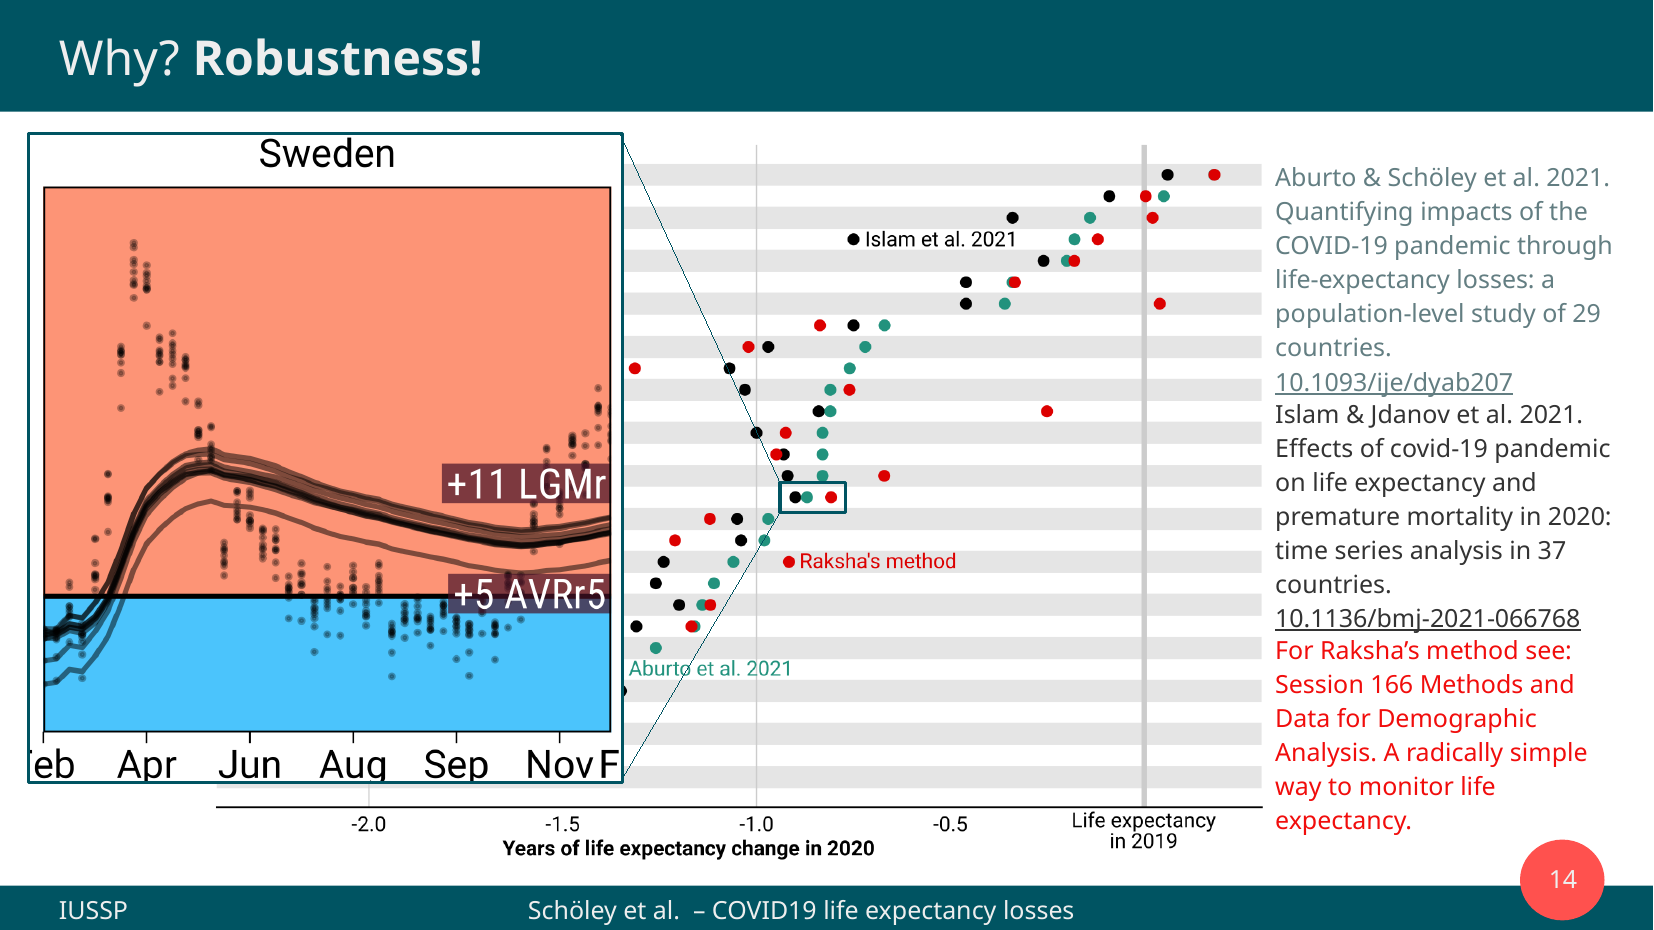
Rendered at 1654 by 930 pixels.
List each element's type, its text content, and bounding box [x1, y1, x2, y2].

text_box Islam & Jdanov et al. 2021. Effects of covid-19 pandemic on life expectancy and premature mortality in 2020: time series analysis in 37 countries. 10.1136/bmj-2021-066768 [1260, 388, 1651, 614]
text_box For Raksha’s method see: Session 166 Methods and Data for Demographic Analysis. A radically simple way to monitor life expectancy. [1260, 625, 1651, 851]
picture [21, 134, 1272, 871]
text_box [780, 482, 846, 513]
title Why? Robustness! [58, 0, 1594, 117]
picture [30, 134, 621, 782]
text_box Aburto & Schöley et al. 2021. Quantifying impacts of the COVID-19 pandemic through life-expectancy losses: a population-level study of 29 countries. 10.1093/ije/dyab207 [1260, 152, 1651, 378]
